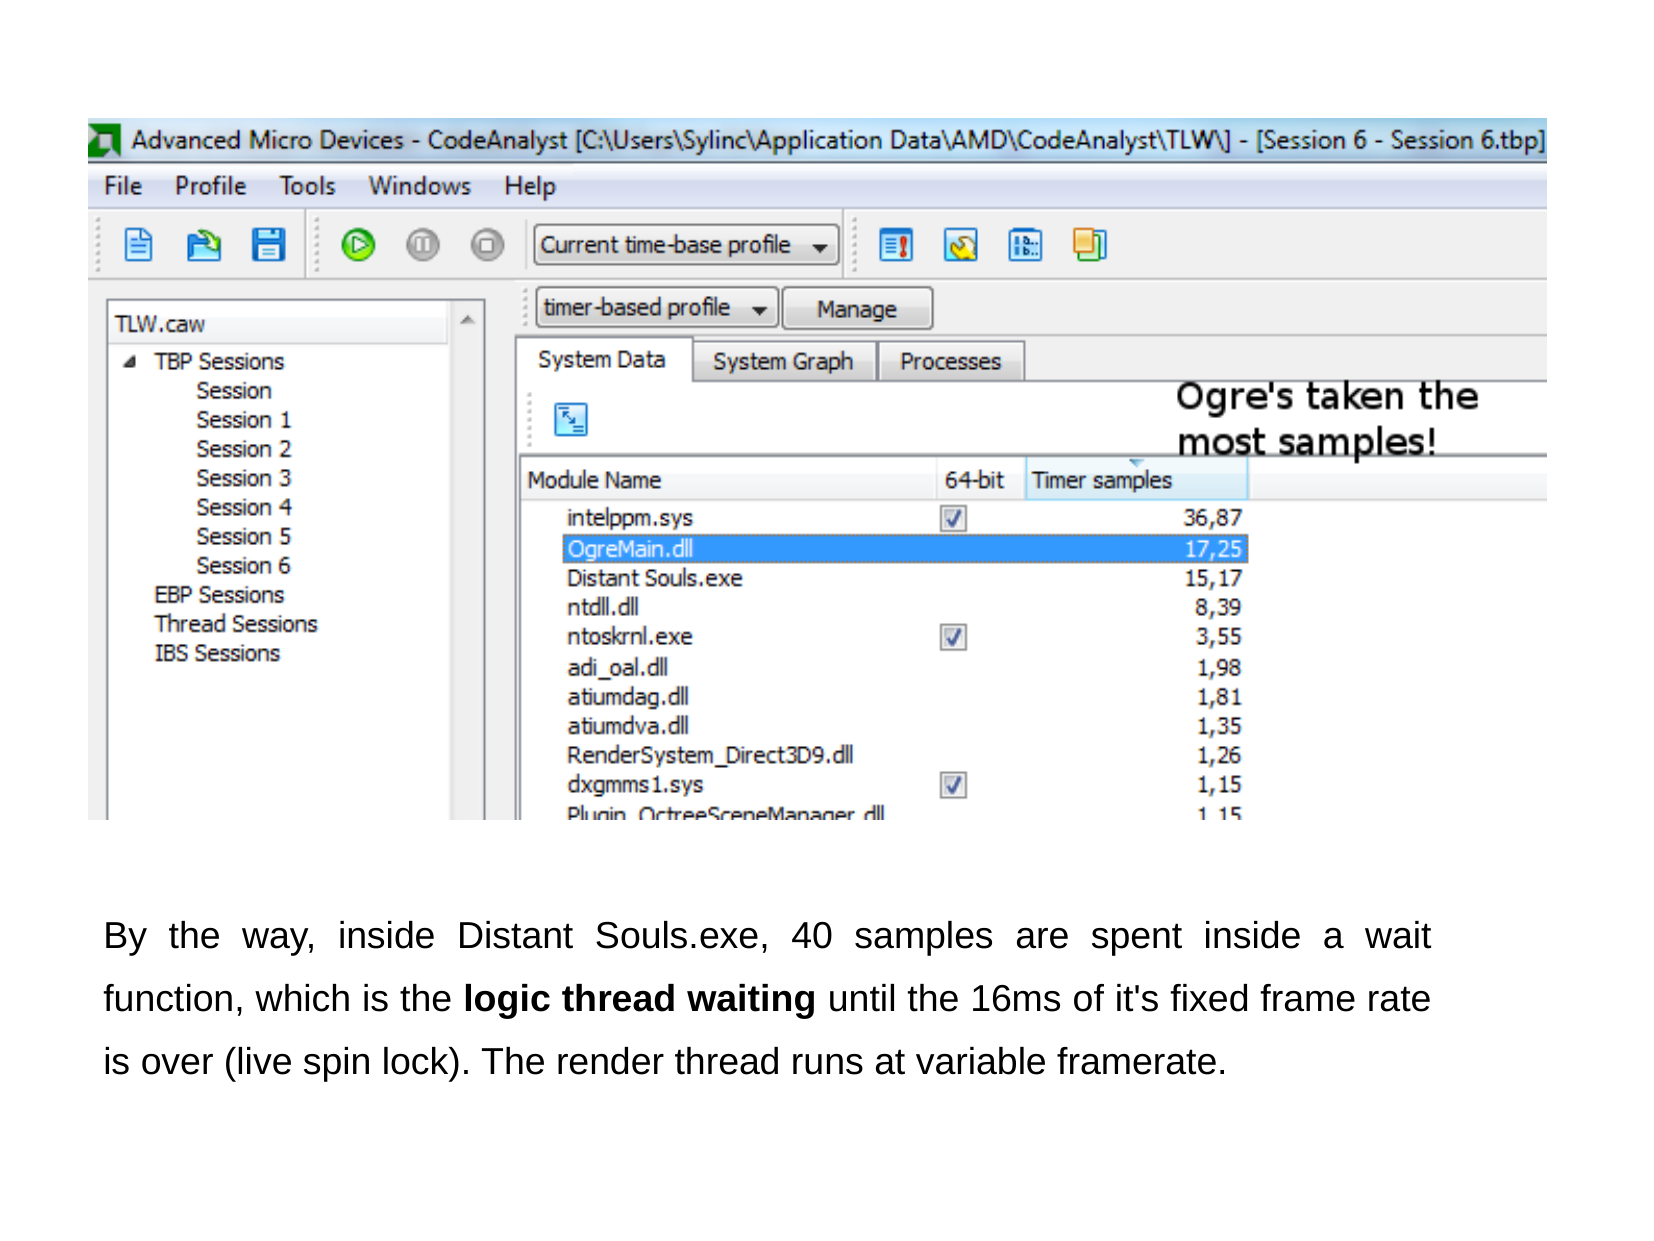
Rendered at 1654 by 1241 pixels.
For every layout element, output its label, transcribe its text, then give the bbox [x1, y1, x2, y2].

text_box By the way, inside Distant Souls.exe, 40 samples are spent inside a wait function, which is the logic thread waiting until the 16ms of it's fixed frame rate is over (live spin lock). The render thread runs at variable framerate. [88, 885, 1447, 1071]
picture [88, 118, 1547, 821]
